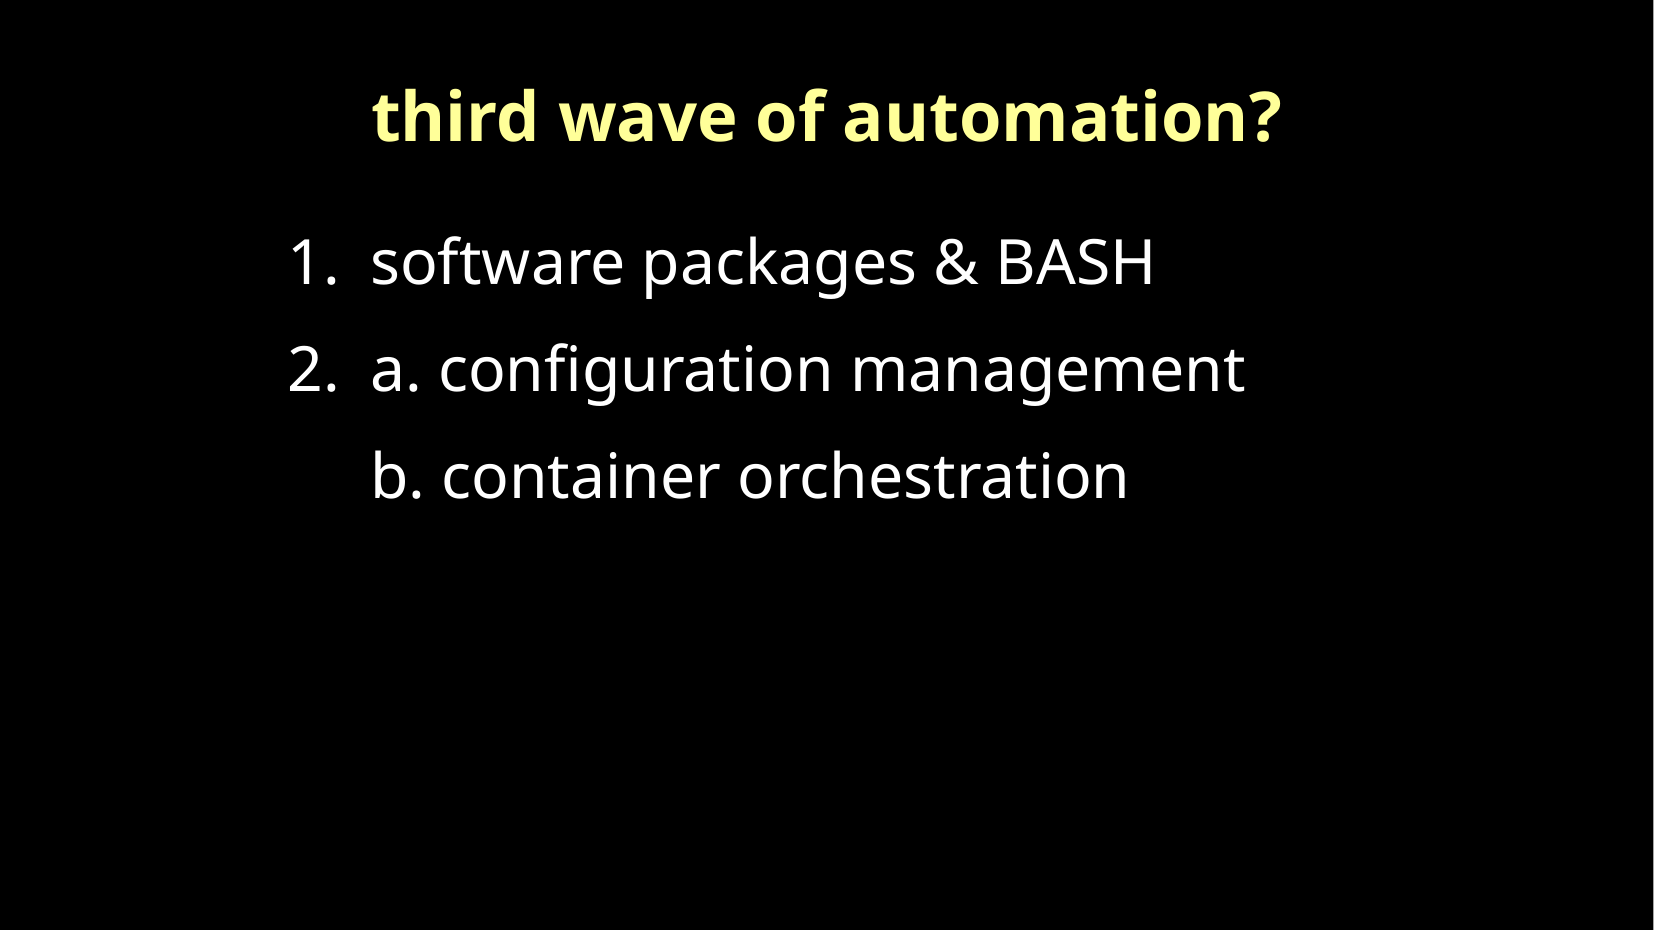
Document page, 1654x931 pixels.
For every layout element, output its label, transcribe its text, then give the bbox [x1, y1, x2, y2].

list software packages & BASH a. configuration management b. container orchestration [270, 217, 1576, 757]
title third wave of automation? [82, 37, 1571, 193]
